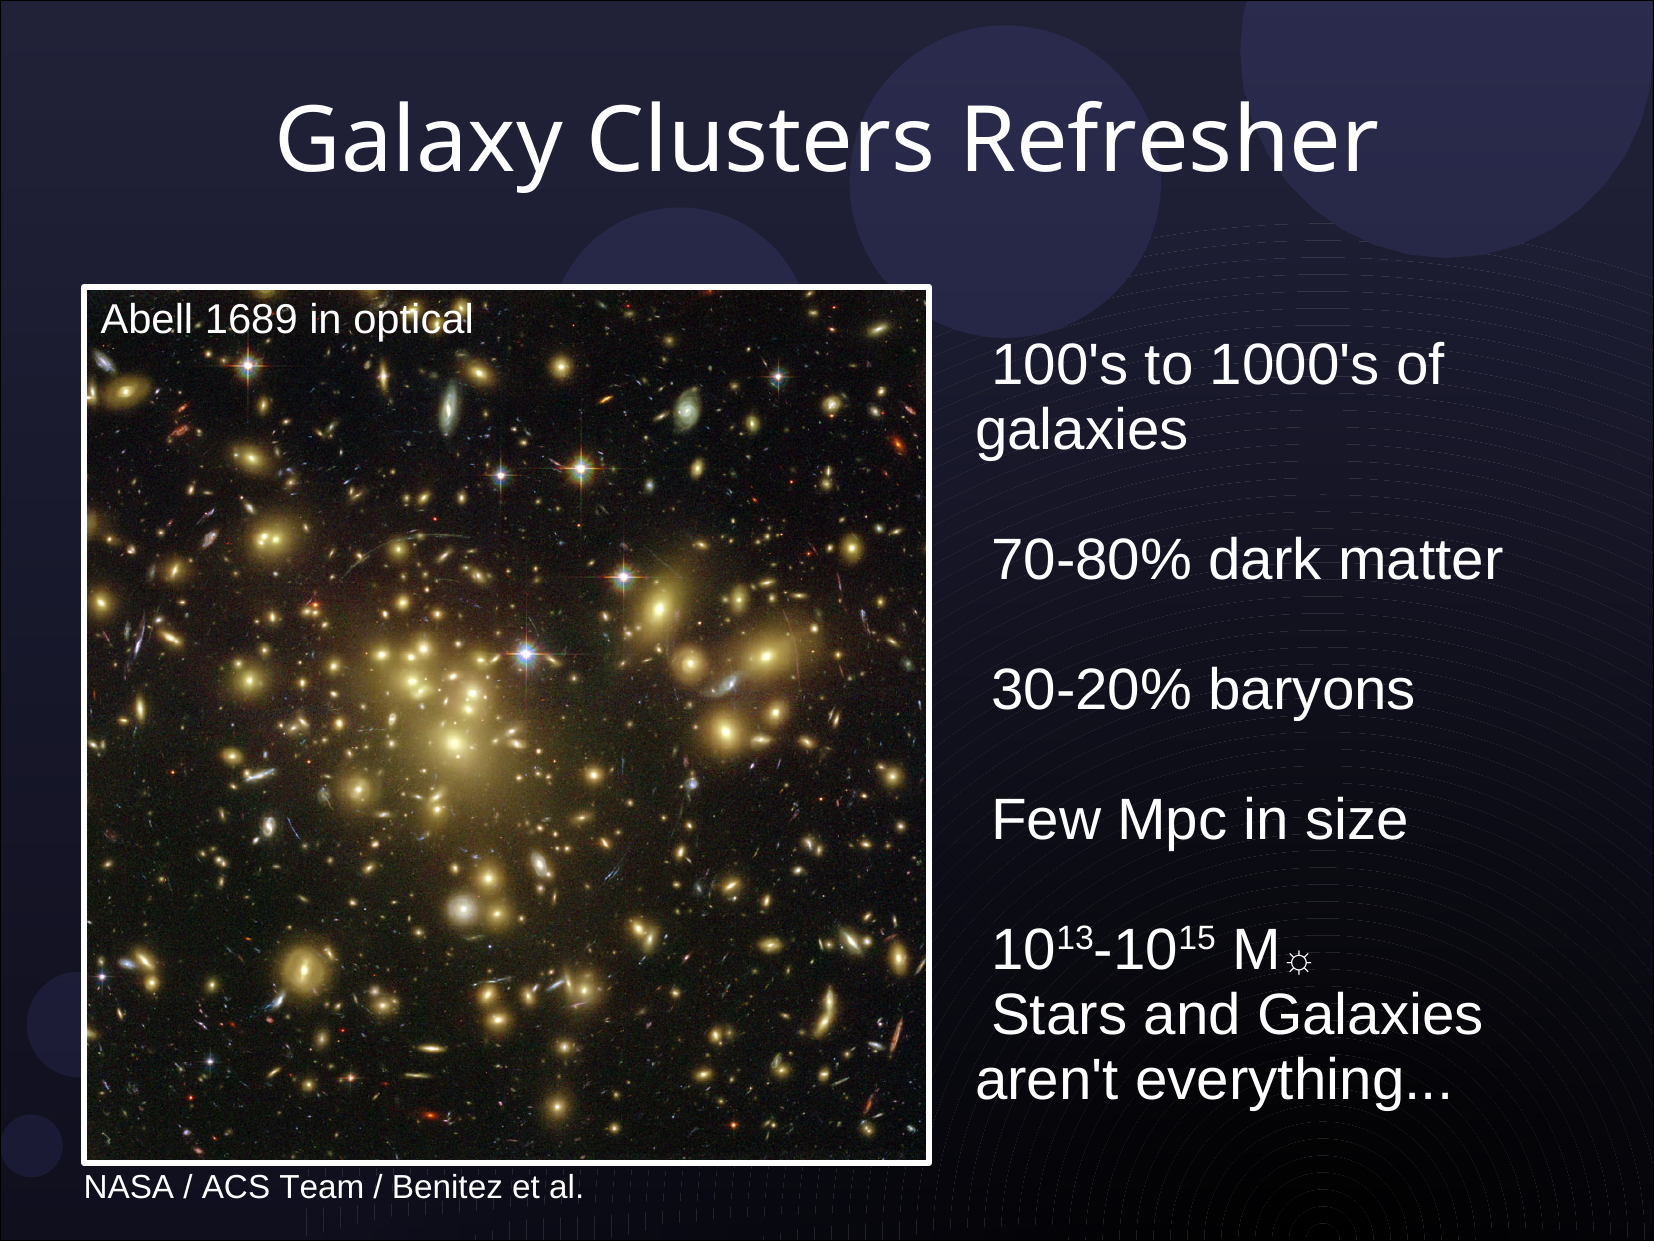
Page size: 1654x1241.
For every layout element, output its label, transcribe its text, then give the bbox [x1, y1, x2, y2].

title Galaxy Clusters Refresher [121, 32, 1534, 240]
picture [87, 289, 926, 1161]
text_box 100's to 1000's of galaxies 70-80% dark matter 30-20% baryons Few Mpc in size 1013-1015 M☼ Stars and Galaxies aren't everything... [975, 331, 1613, 1128]
text_box Abell 1689 in optical [100, 295, 475, 343]
text_box NASA / ACS Team / Benitez et al. [83, 1168, 586, 1206]
